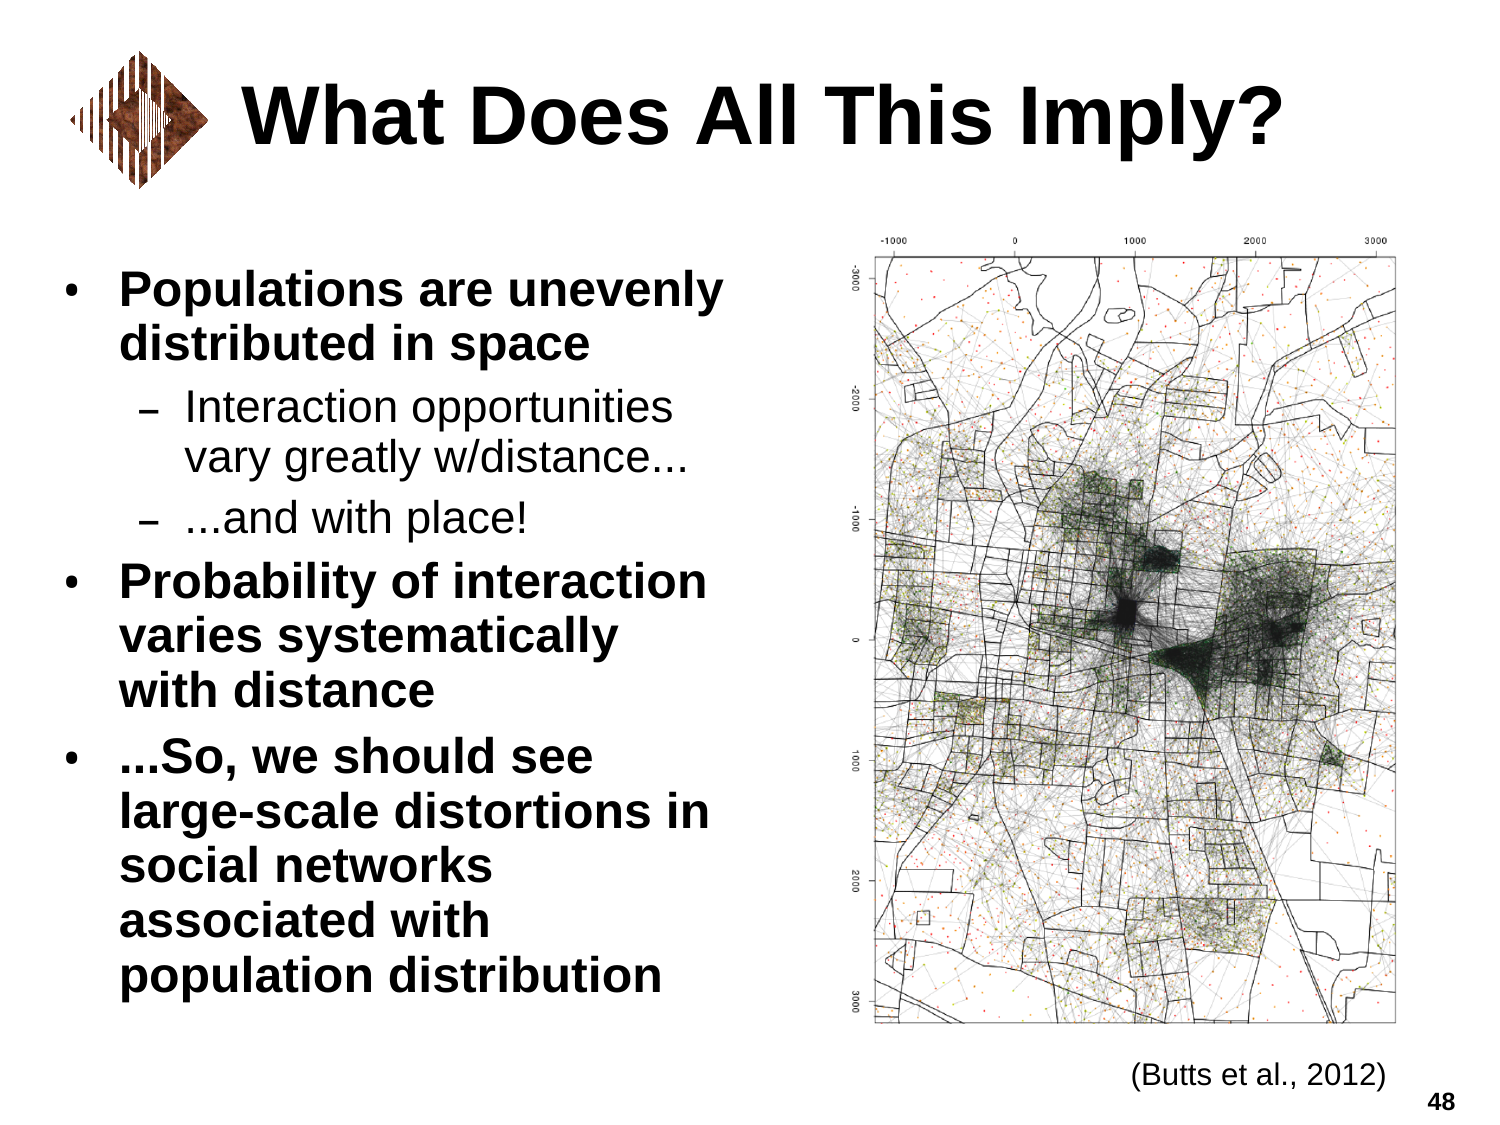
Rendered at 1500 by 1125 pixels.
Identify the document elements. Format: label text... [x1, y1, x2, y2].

list Populations are unevenly distributed in space Interaction opportunities vary greatly w/distance... ...and with place! Probability of interaction varies systematically with distance ...So, we should see large-scale distortions in social networks associated with population distribution [62, 262, 728, 1055]
title What Does All This Imply? [241, 30, 1453, 206]
text_box (Butts et al., 2012) [1130, 1054, 1388, 1094]
picture [814, 208, 1443, 1047]
picture [45, 29, 233, 210]
